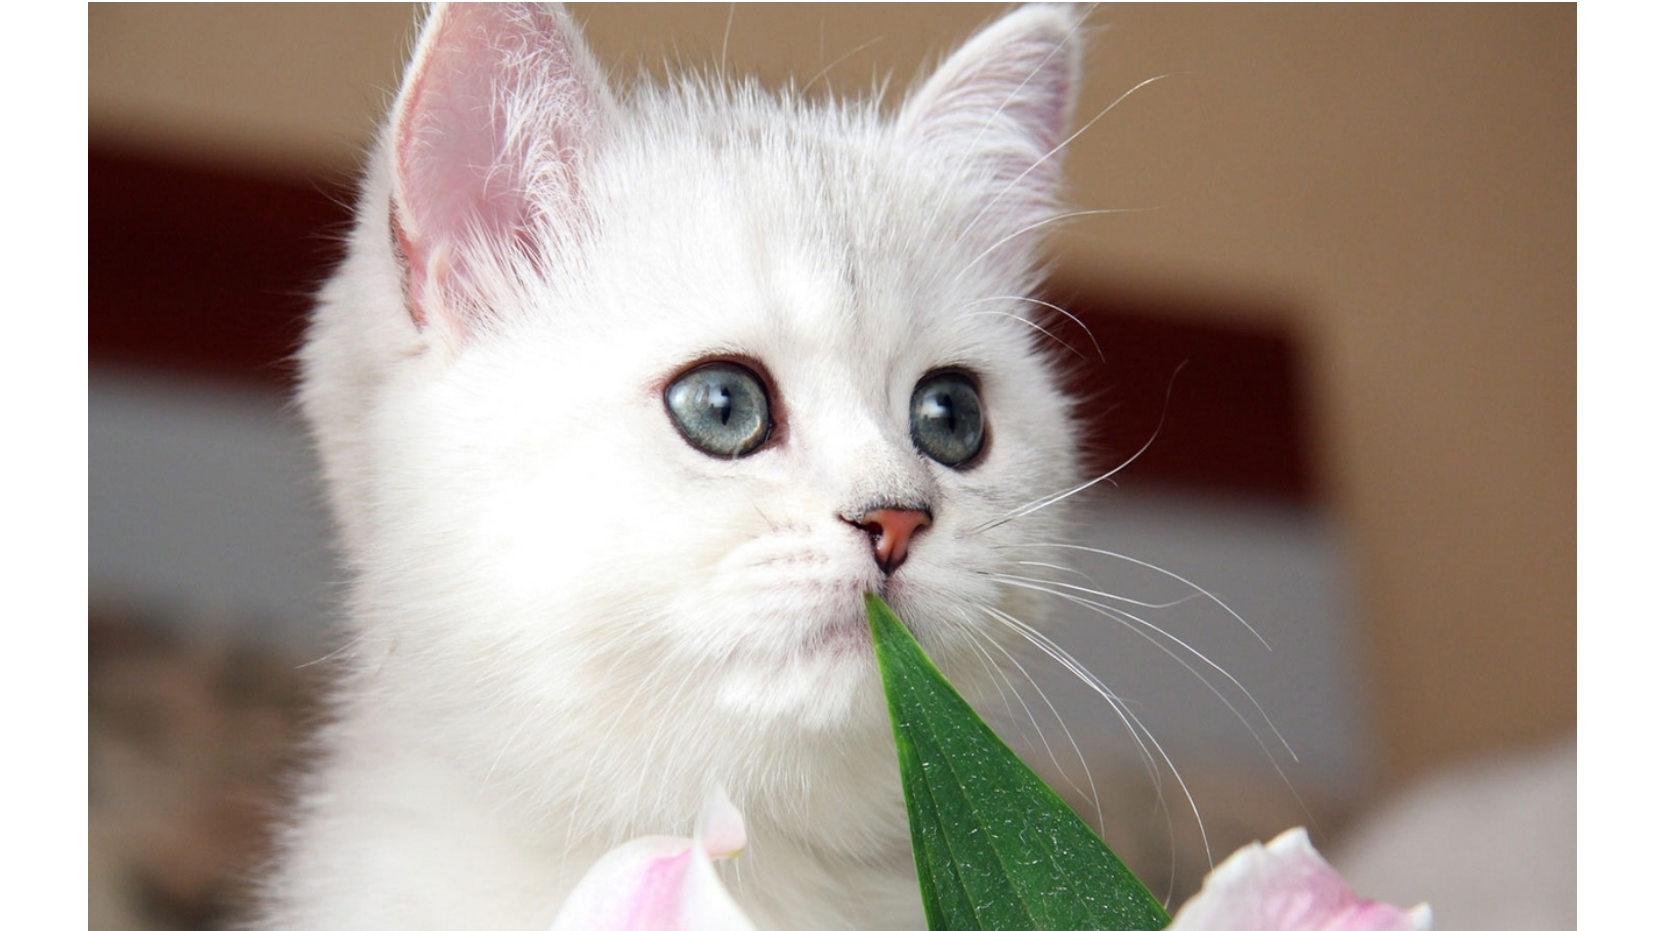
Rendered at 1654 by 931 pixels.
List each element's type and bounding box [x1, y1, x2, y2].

picture [88, 2, 1577, 931]
